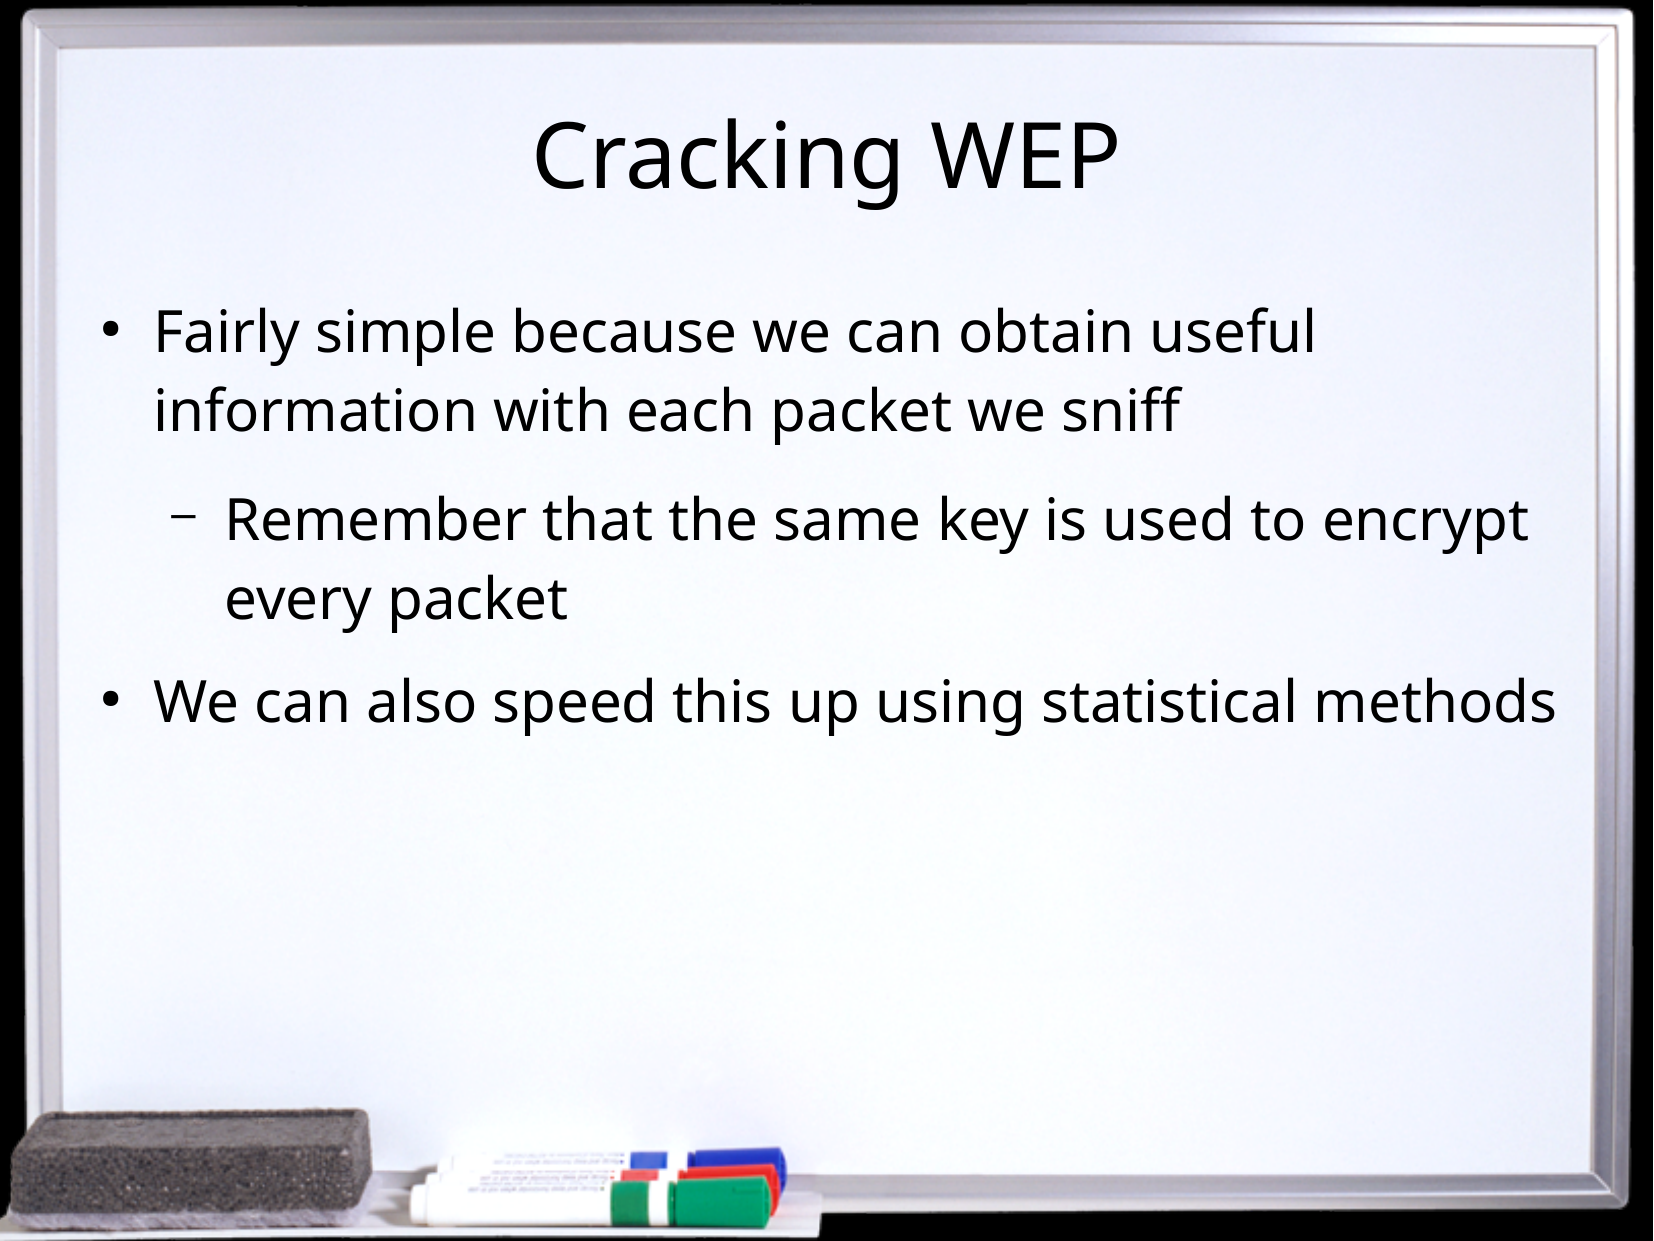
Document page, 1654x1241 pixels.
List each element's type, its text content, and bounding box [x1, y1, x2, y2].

picture [0, 0, 1654, 1241]
title Cracking WEP [82, 49, 1571, 257]
list Fairly simple because we can obtain useful information with each packet we sniff Remember that the same key is used to encrypt every packet We can also speed this up using statistical methods [82, 290, 1571, 1109]
